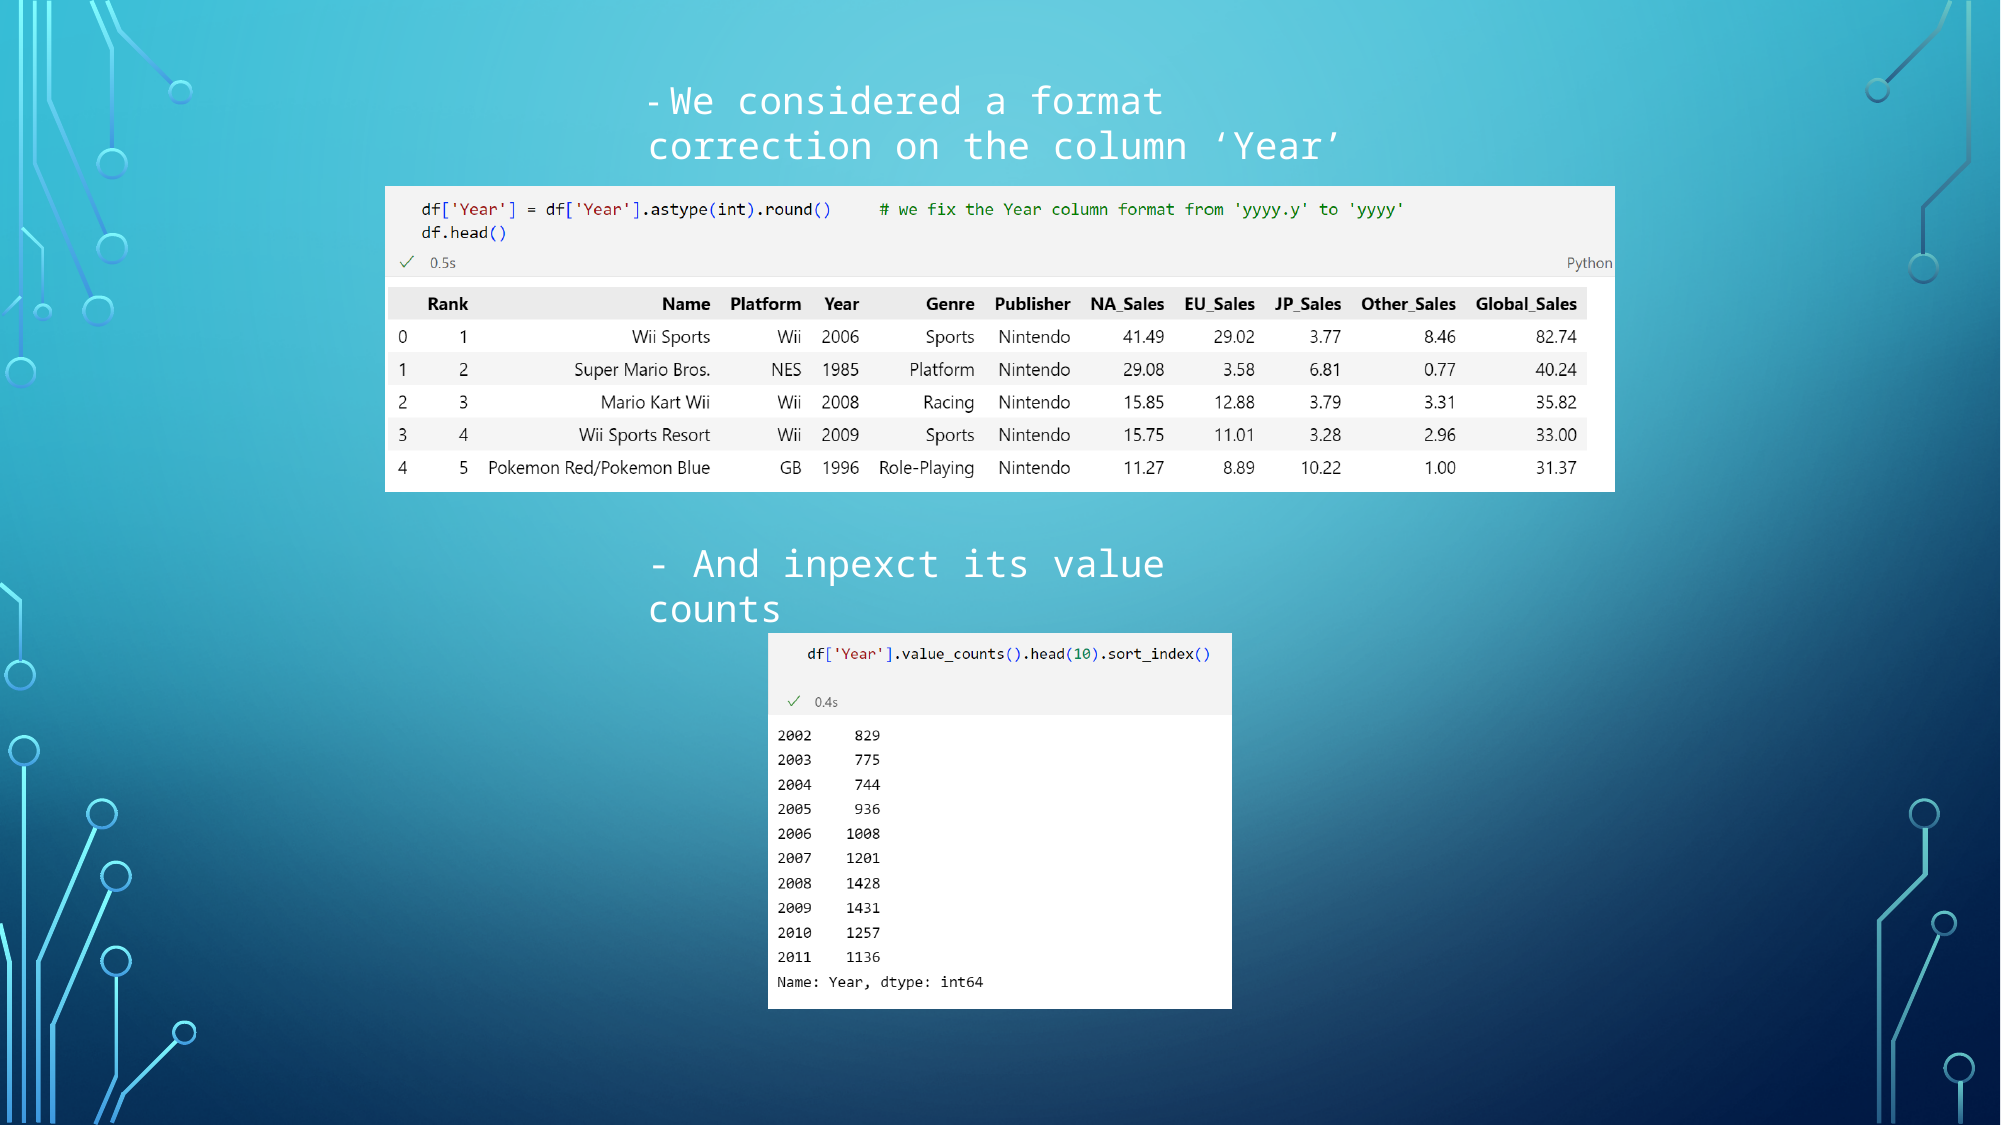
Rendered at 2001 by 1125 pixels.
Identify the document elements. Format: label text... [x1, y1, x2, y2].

text_box - And inpexct its value counts [632, 532, 1325, 593]
text_box - We considered a format correction on the column ‘Year’ [632, 69, 1368, 176]
picture [385, 186, 1615, 492]
picture [768, 633, 1232, 1009]
